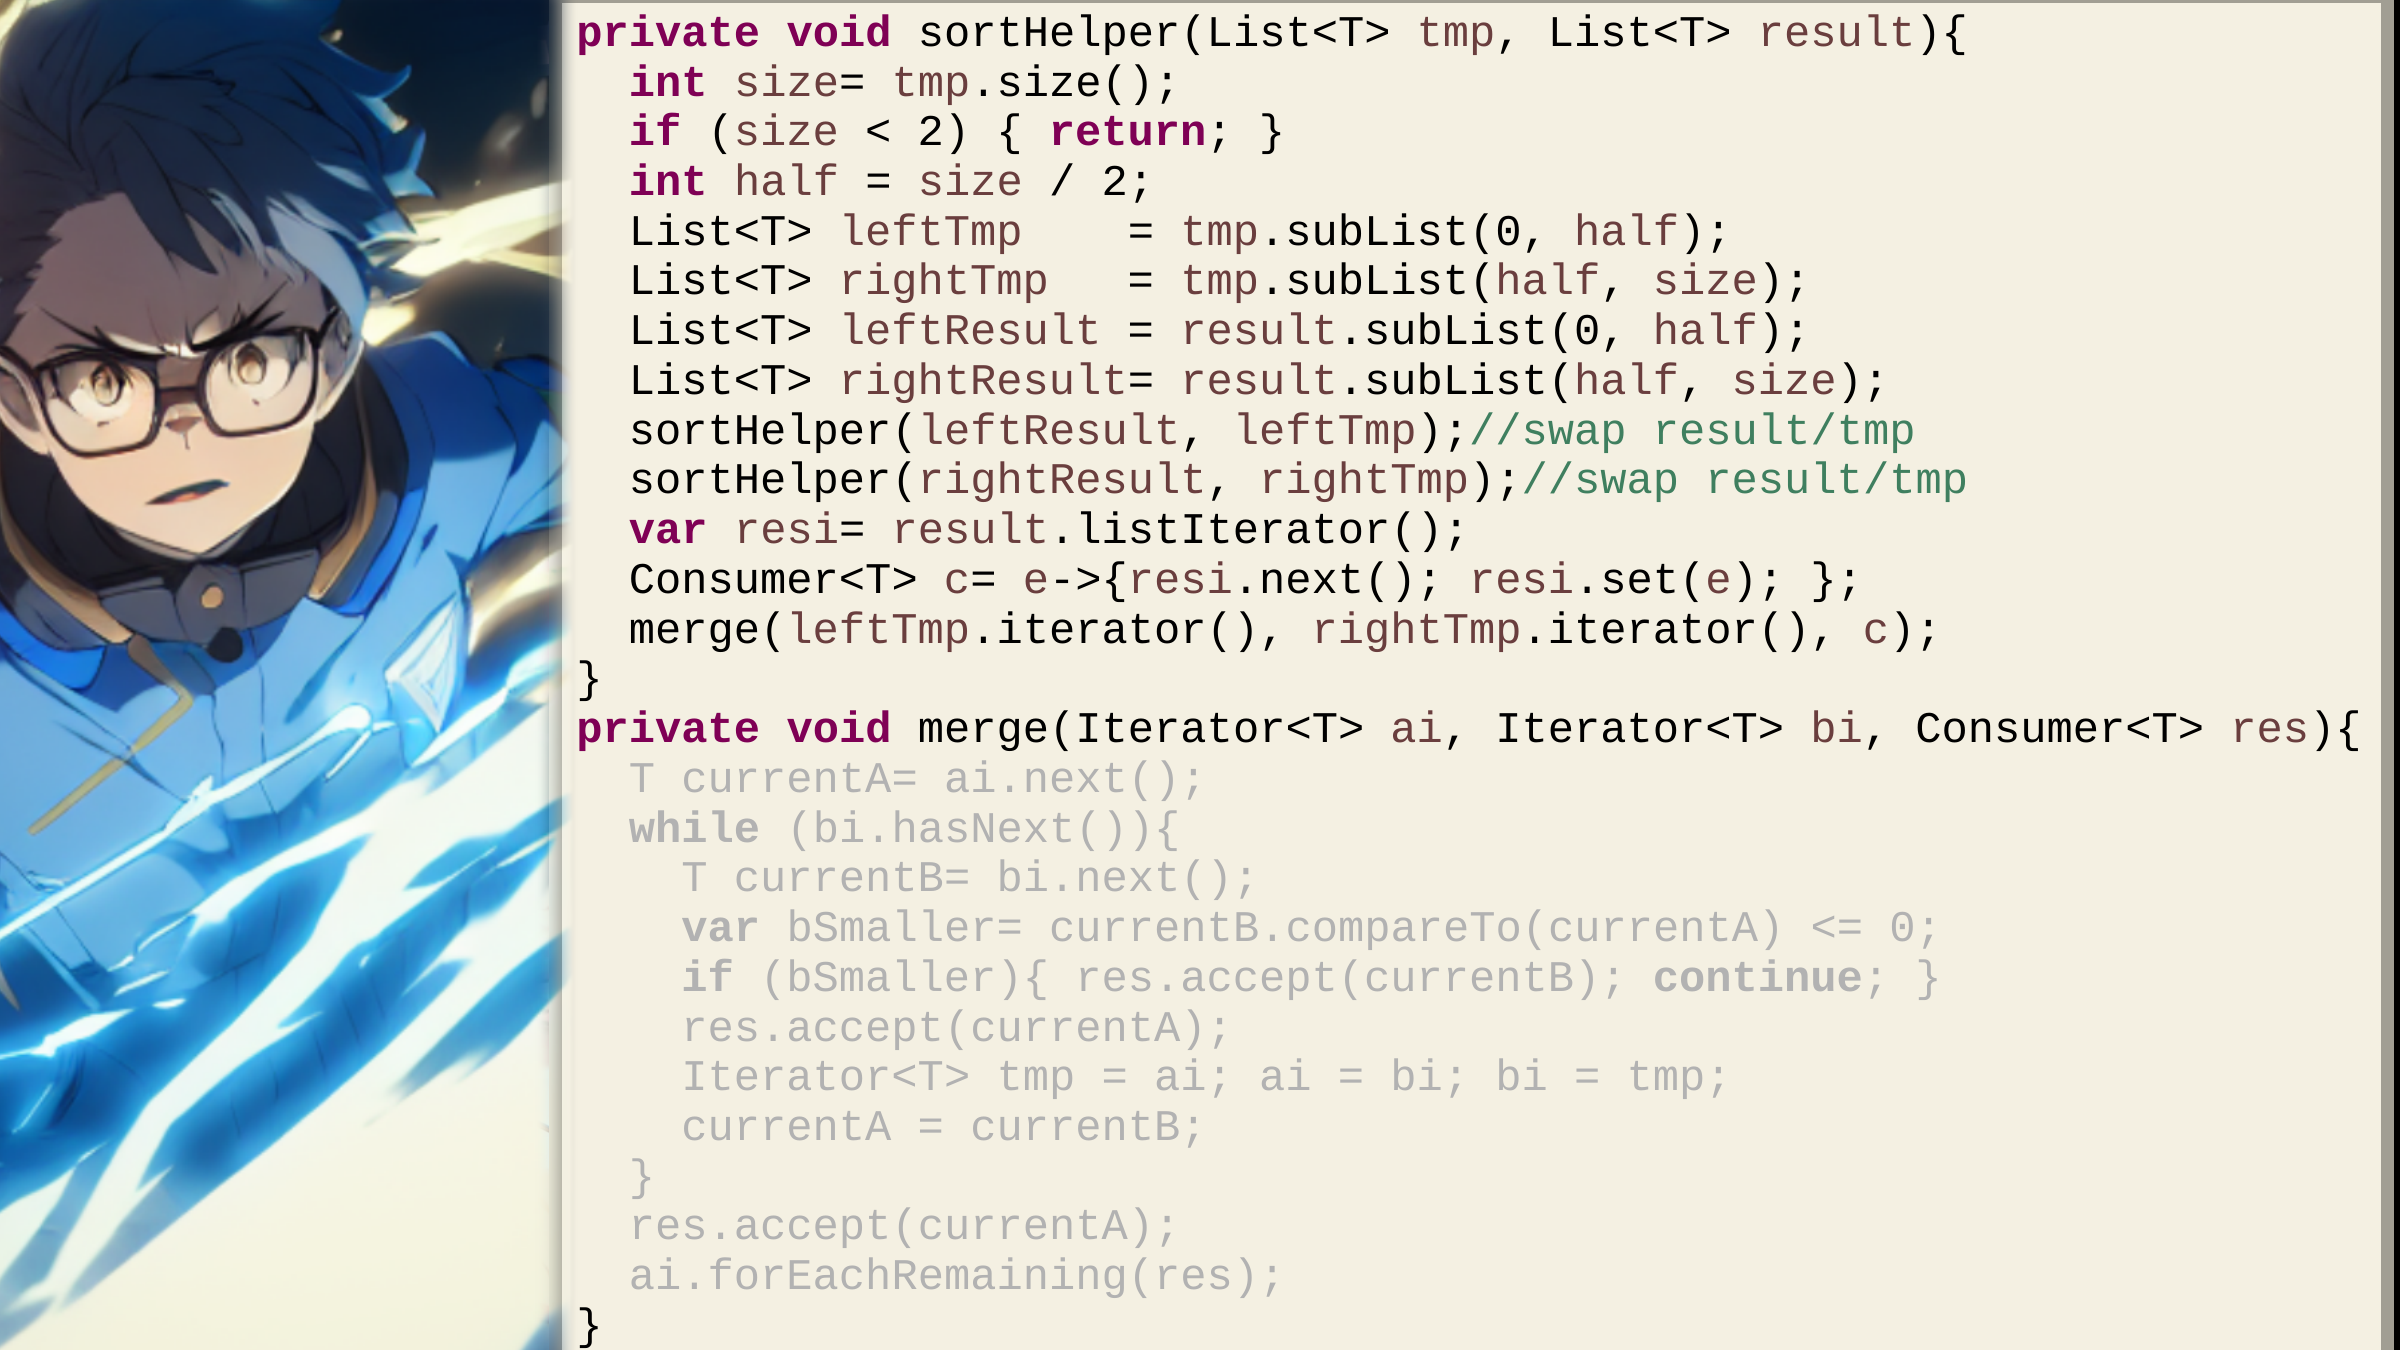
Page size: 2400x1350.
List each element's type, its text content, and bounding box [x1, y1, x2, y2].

text_box private void sortHelper(List<T> tmp, List<T> result){ int size= tmp.size(); if (size < 2) { return; } int half = size / 2; List<T> leftTmp = tmp.subList(0, half); List<T> rightTmp = tmp.subList(half, size); List<T> leftResult = result.subList(0, half); List<T> rightResult= result.subList(half, size); sortHelper(leftResult, leftTmp);//swap result/tmp sortHelper(rightResult, rightTmp);//swap result/tmp var resi= result.listIterator(); Consumer<T> c= e->{resi.next(); resi.set(e); }; merge(leftTmp.iterator(), rightTmp.iterator(), c); } private void merge(Iterator<T> ai, Iterator<T> bi, Consumer<T> res){ T currentA= ai.next(); while (bi.hasNext()){ T currentB= bi.next(); var bSmaller= currentB.compareTo(currentA) <= 0; if (bSmaller){ res.accept(currentB); continue; } res.accept(currentA); Iterator<T> tmp = ai; ai = bi; bi = tmp; currentA = currentB; } res.accept(currentA); ai.forEachRemaining(res); } [578, 0, 2388, 1350]
text_box [2394, 0, 2400, 1350]
picture [0, 0, 578, 1350]
